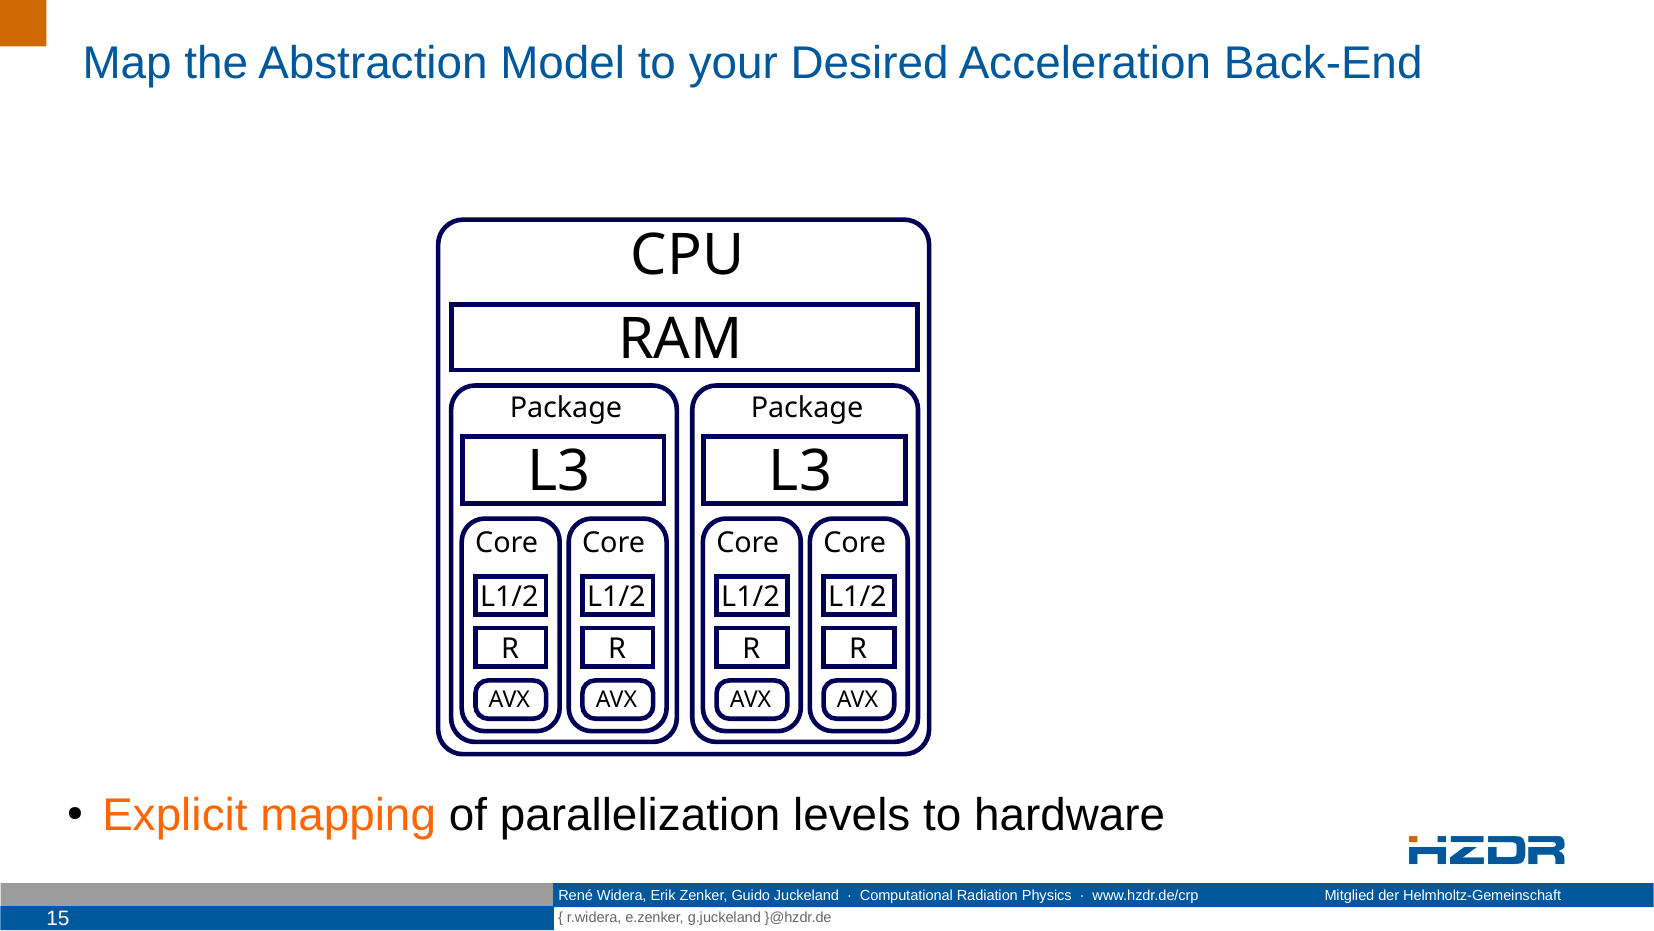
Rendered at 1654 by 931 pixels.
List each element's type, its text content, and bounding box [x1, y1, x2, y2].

picture [1396, 819, 1582, 881]
picture [1017, 886, 1249, 894]
text_box [25, 766, 1396, 883]
text_box Explicit mapping of parallelization levels to hardware [52, 781, 1342, 886]
picture [435, 217, 1218, 757]
title Map the Abstraction Model to your Desired Acceleration Back-End [82, 36, 1571, 143]
